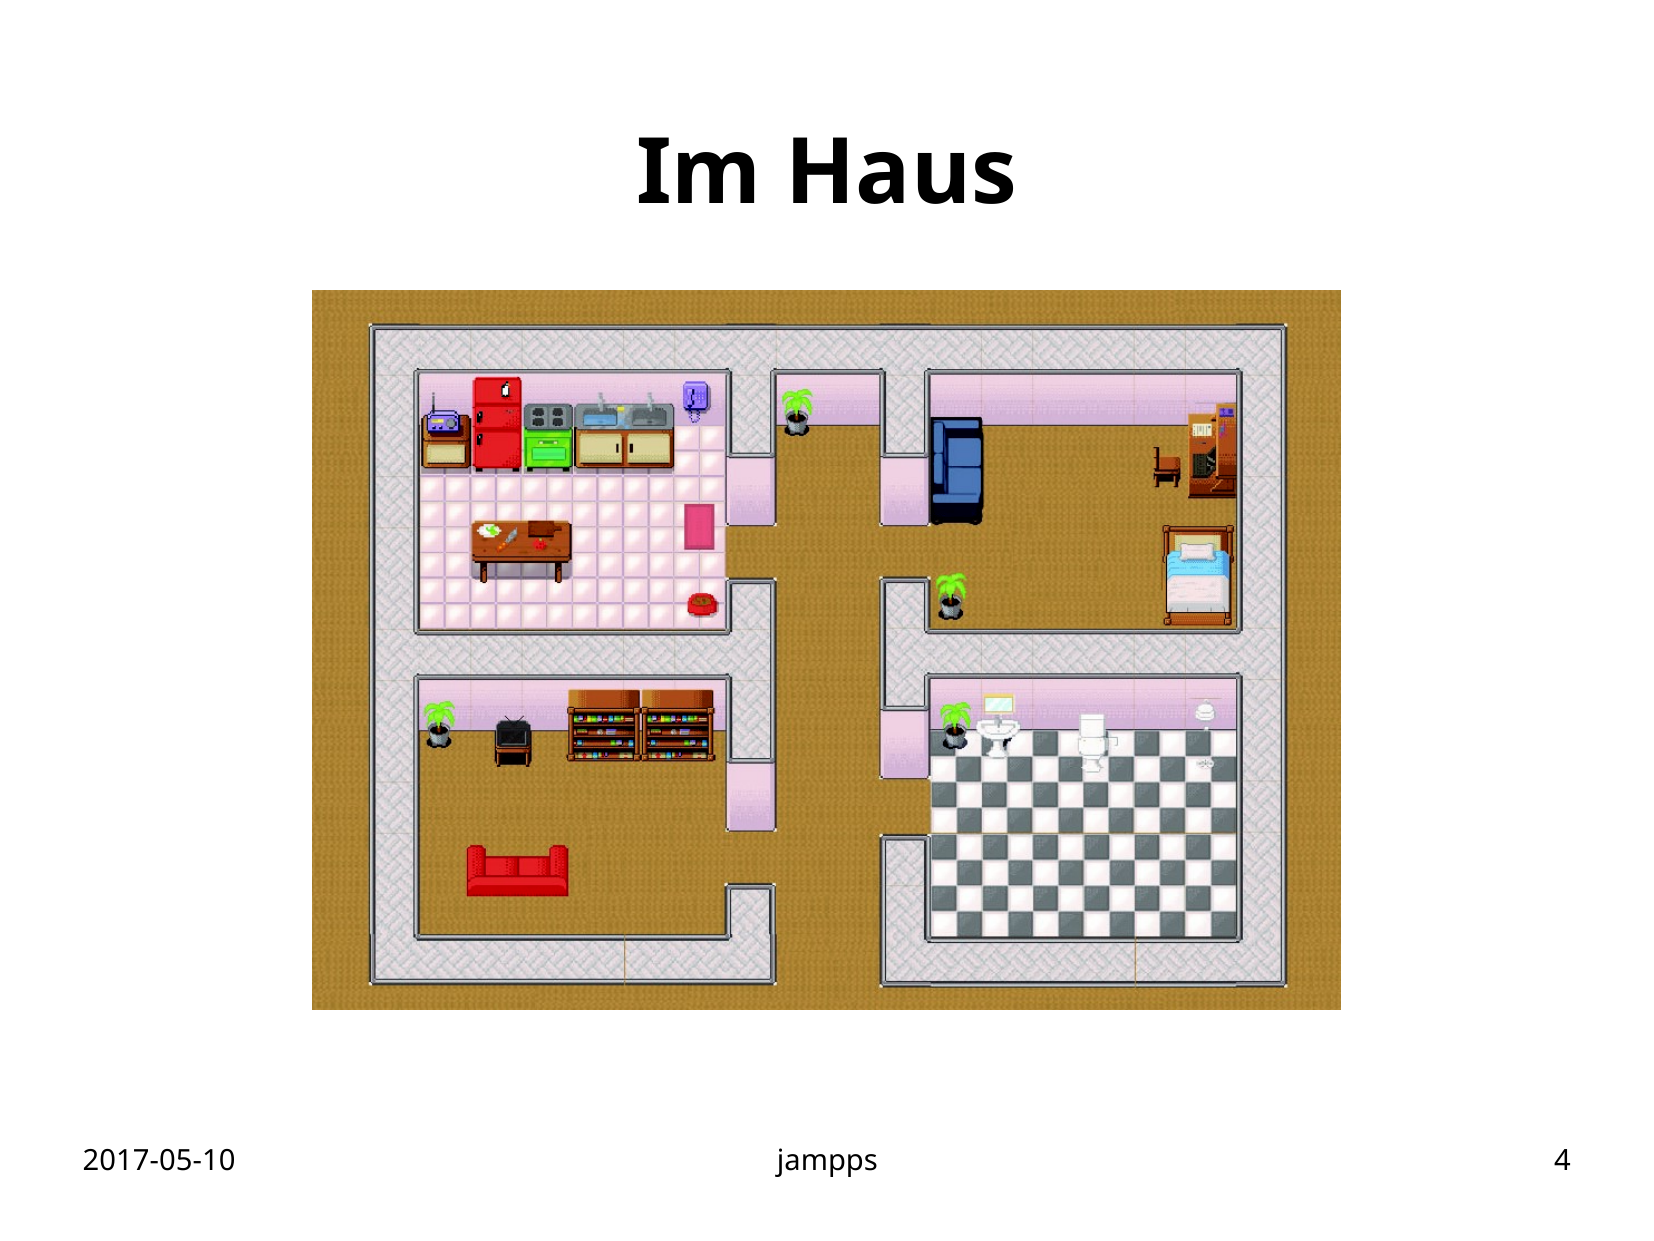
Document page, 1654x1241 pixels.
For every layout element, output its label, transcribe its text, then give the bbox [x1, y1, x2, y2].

picture [312, 290, 1341, 1010]
title Im Haus [82, 49, 1571, 257]
